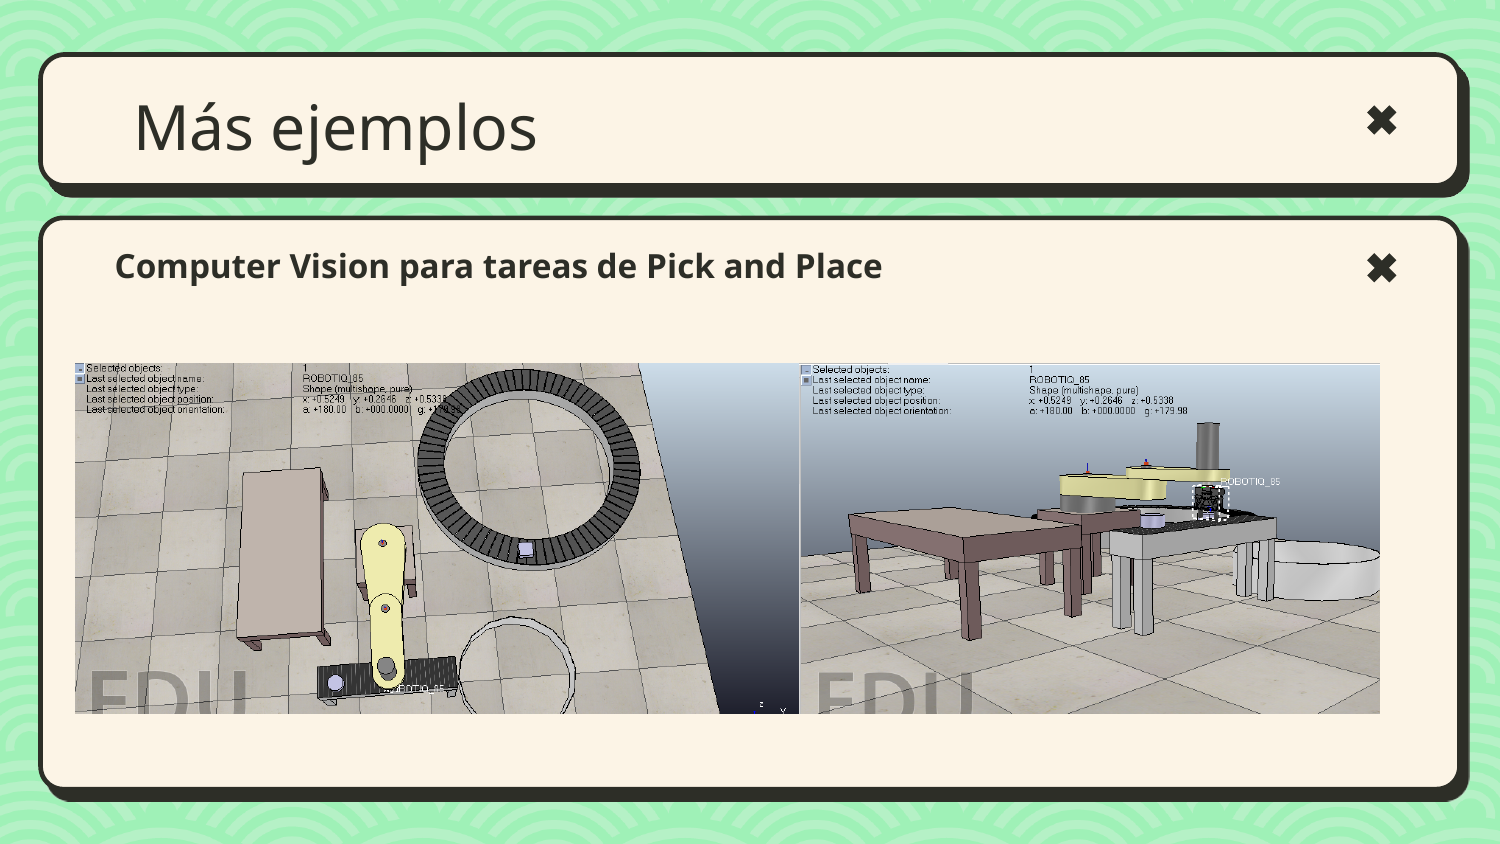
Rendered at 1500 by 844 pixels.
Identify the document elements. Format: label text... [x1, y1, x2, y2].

title Más ejemplos [118, 72, 1382, 167]
subtitle Computer Vision para tareas de Pick and Place [99, 218, 1382, 377]
picture [0, 0, 1500, 844]
